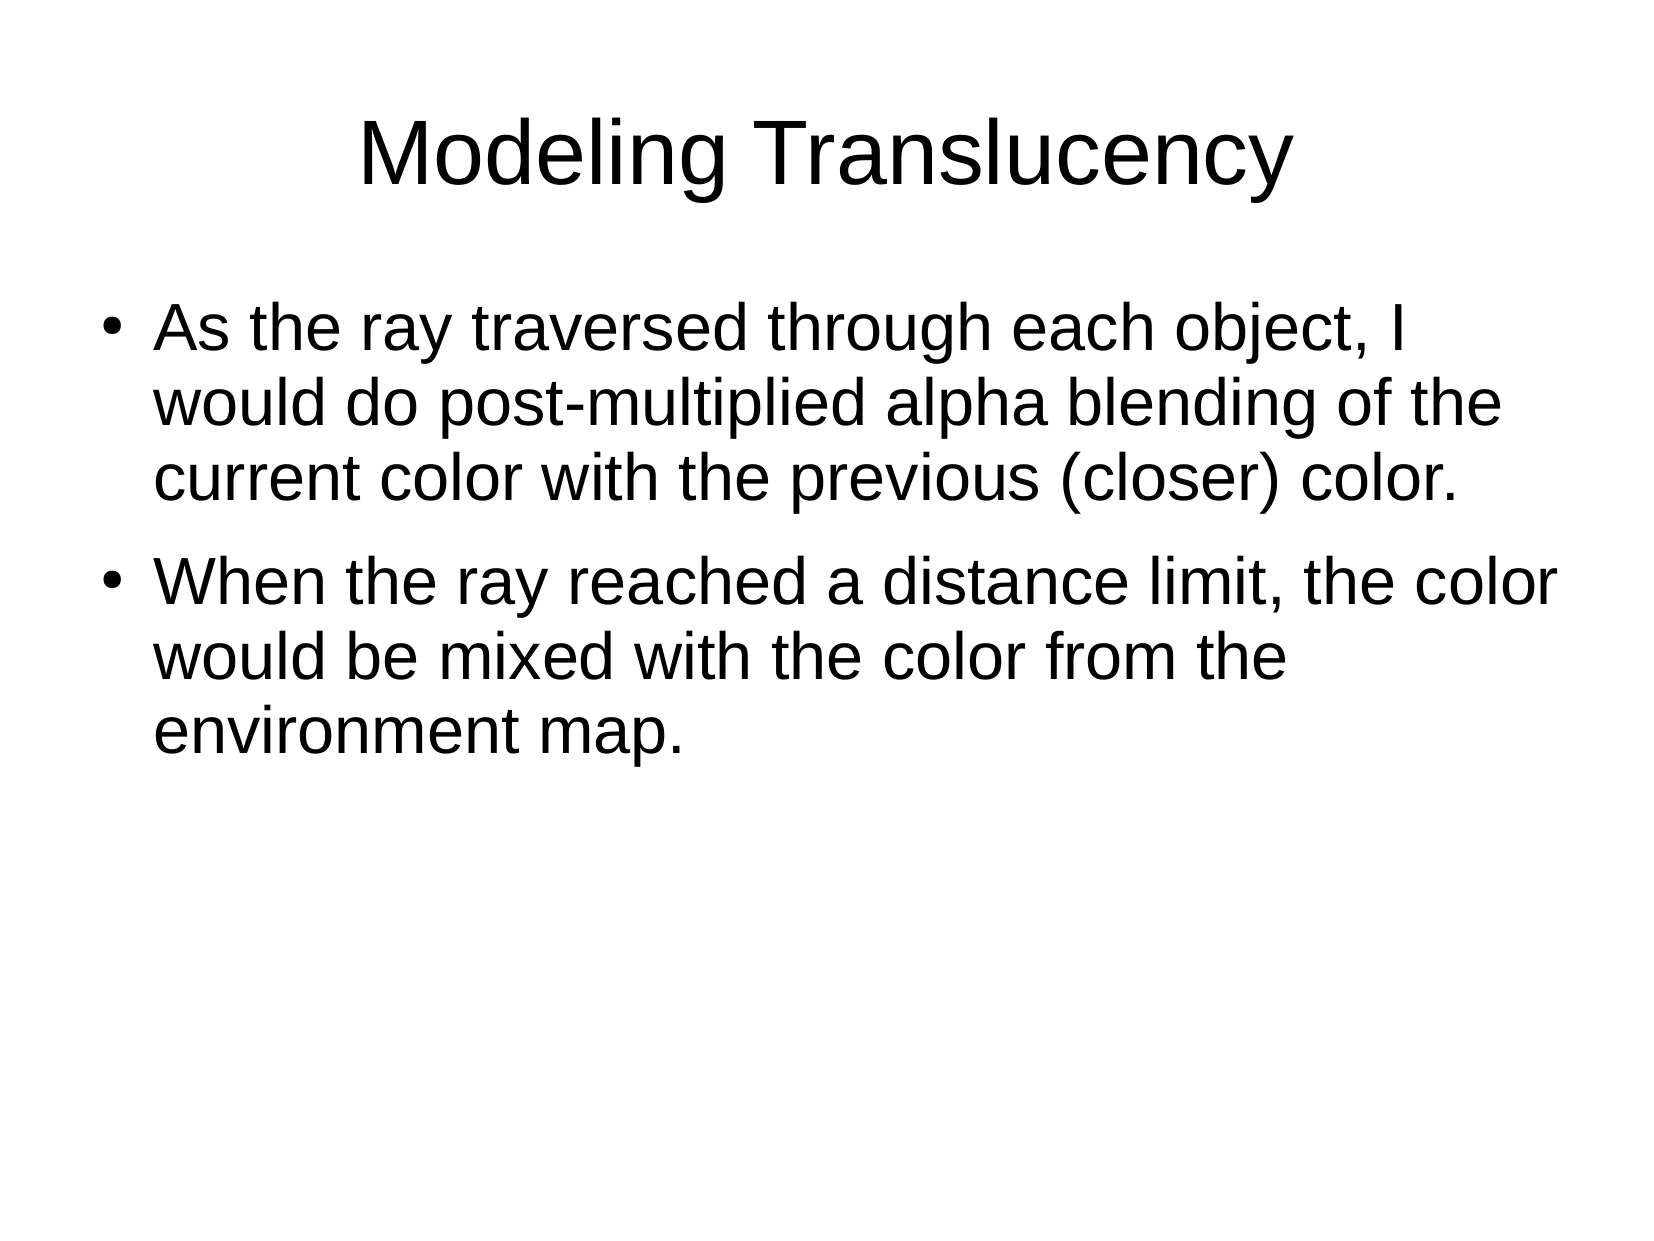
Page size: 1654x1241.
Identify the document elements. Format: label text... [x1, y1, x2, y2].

title Modeling Translucency [82, 49, 1571, 257]
list As the ray traversed through each object, I would do post-multiplied alpha blending of the current color with the previous (closer) color. When the ray reached a distance limit, the color would be mixed with the color from the environment map. [82, 290, 1571, 1010]
